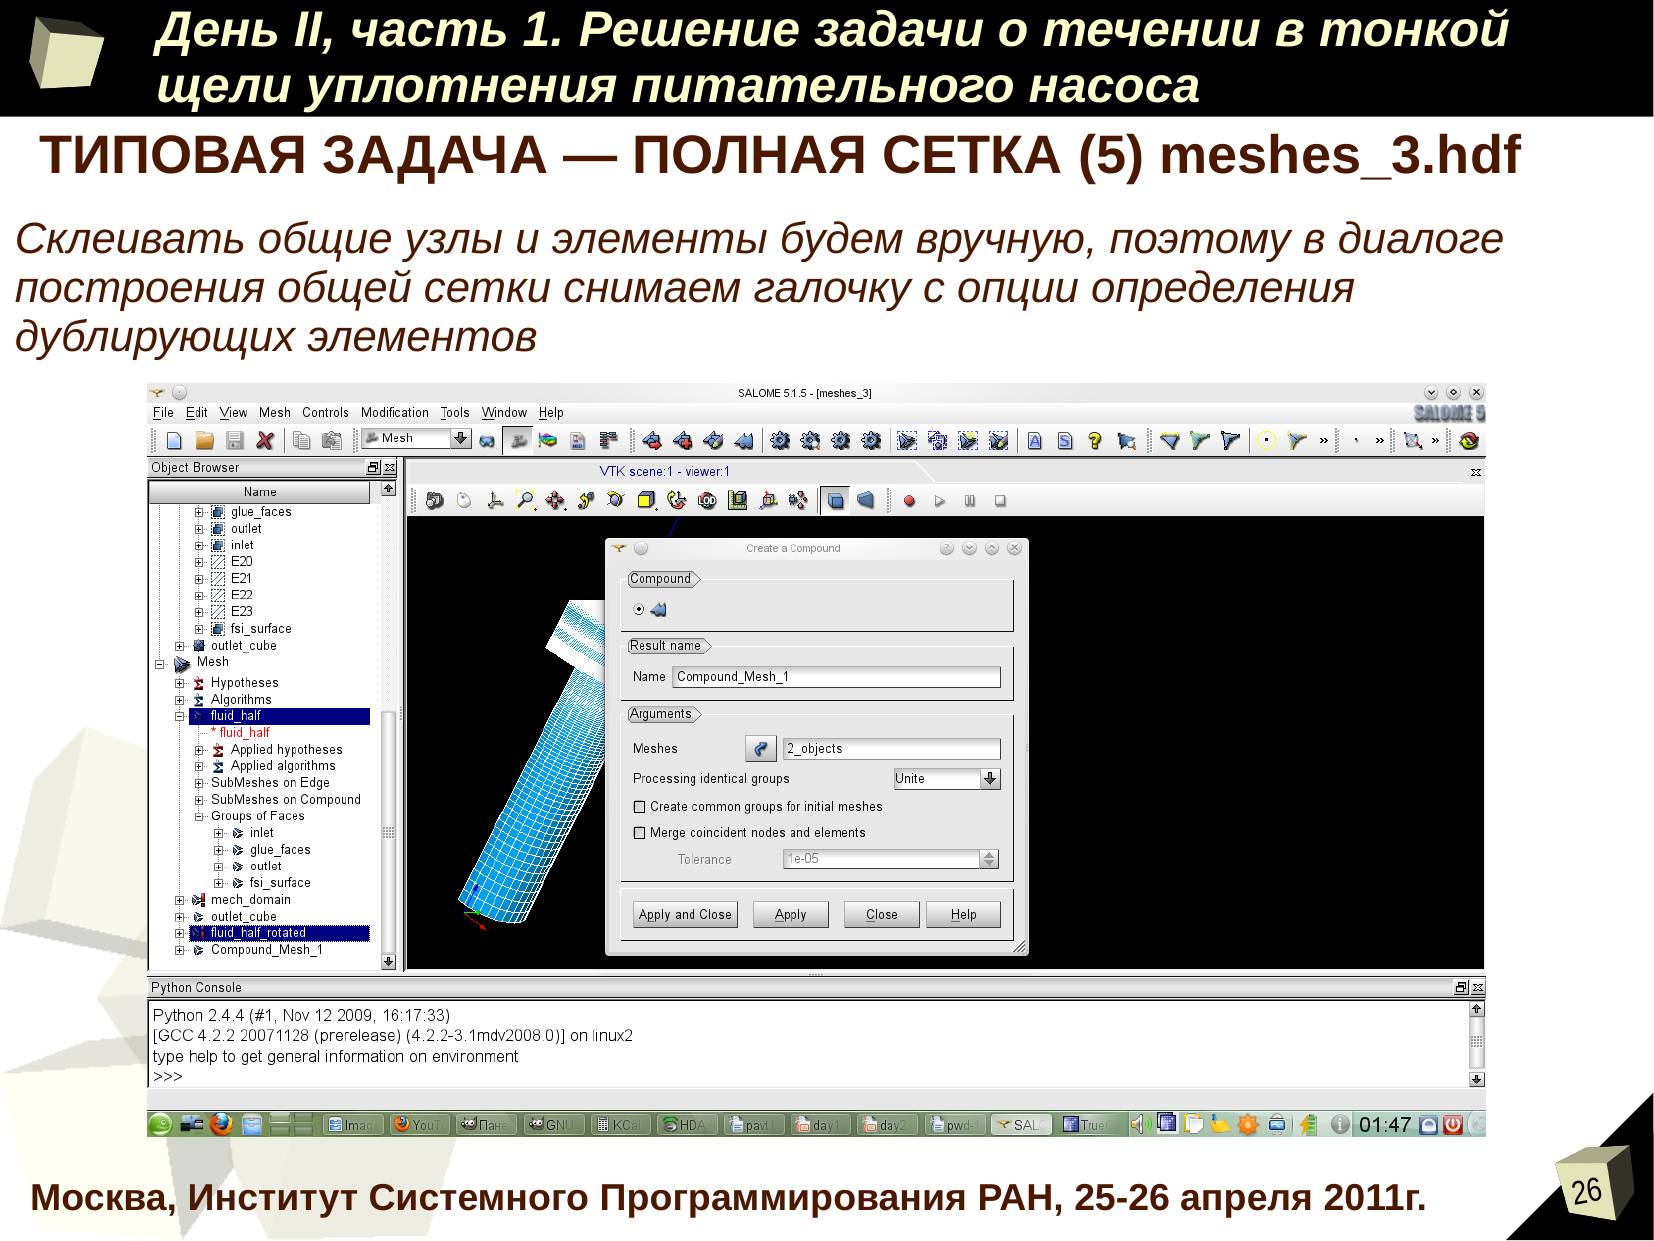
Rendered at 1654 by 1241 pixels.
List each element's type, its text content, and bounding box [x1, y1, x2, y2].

picture [464, 1193, 472, 1198]
picture [0, 383, 1486, 1241]
text_box ТИПОВАЯ ЗАДАЧА — ПОЛНАЯ СЕТКА (5) meshes_3.hdf [24, 117, 1625, 206]
text_box Склеивать общие узлы и элементы будем вручную, поэтому в диалоге построения общей сетки снимаем галочку с опции определения дублирующих элементов [0, 206, 1654, 368]
